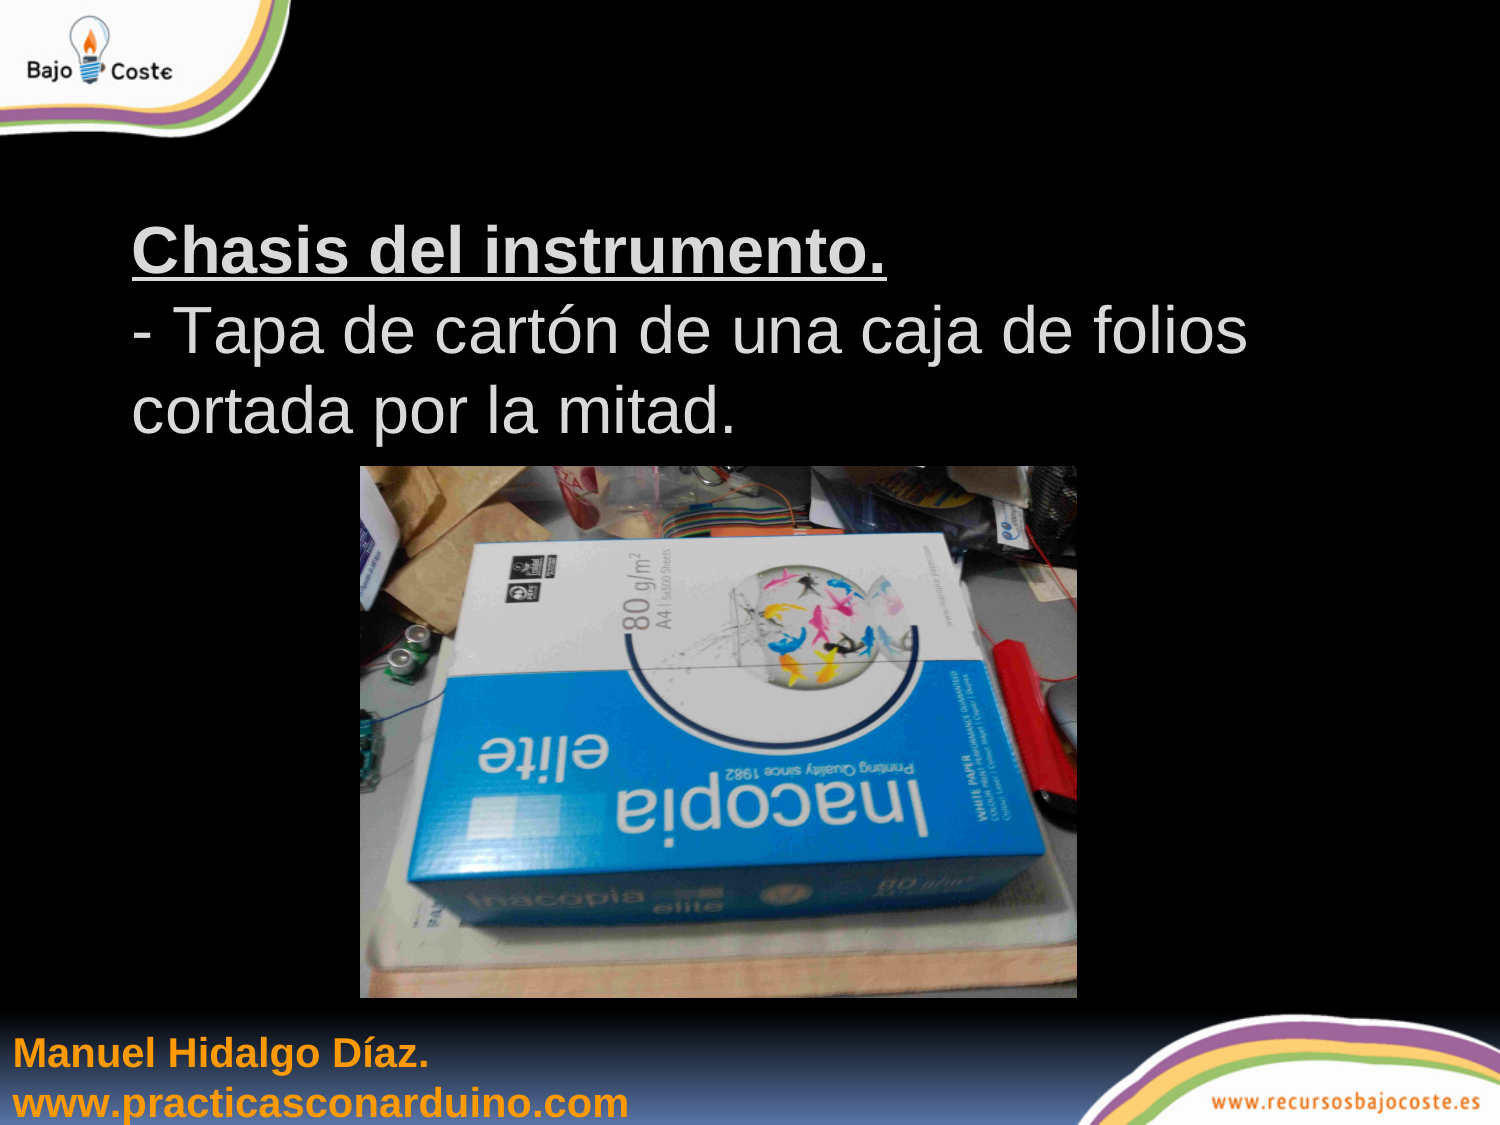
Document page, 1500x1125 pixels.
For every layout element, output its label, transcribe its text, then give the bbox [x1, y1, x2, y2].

text_box Manuel Hidalgo Díaz. www.practicasconarduino.com [0, 1017, 683, 1125]
text_box Chasis del instrumento. - Tapa de cartón de una caja de folios cortada por la mitad. [117, 199, 1416, 961]
picture [0, 0, 1500, 1125]
